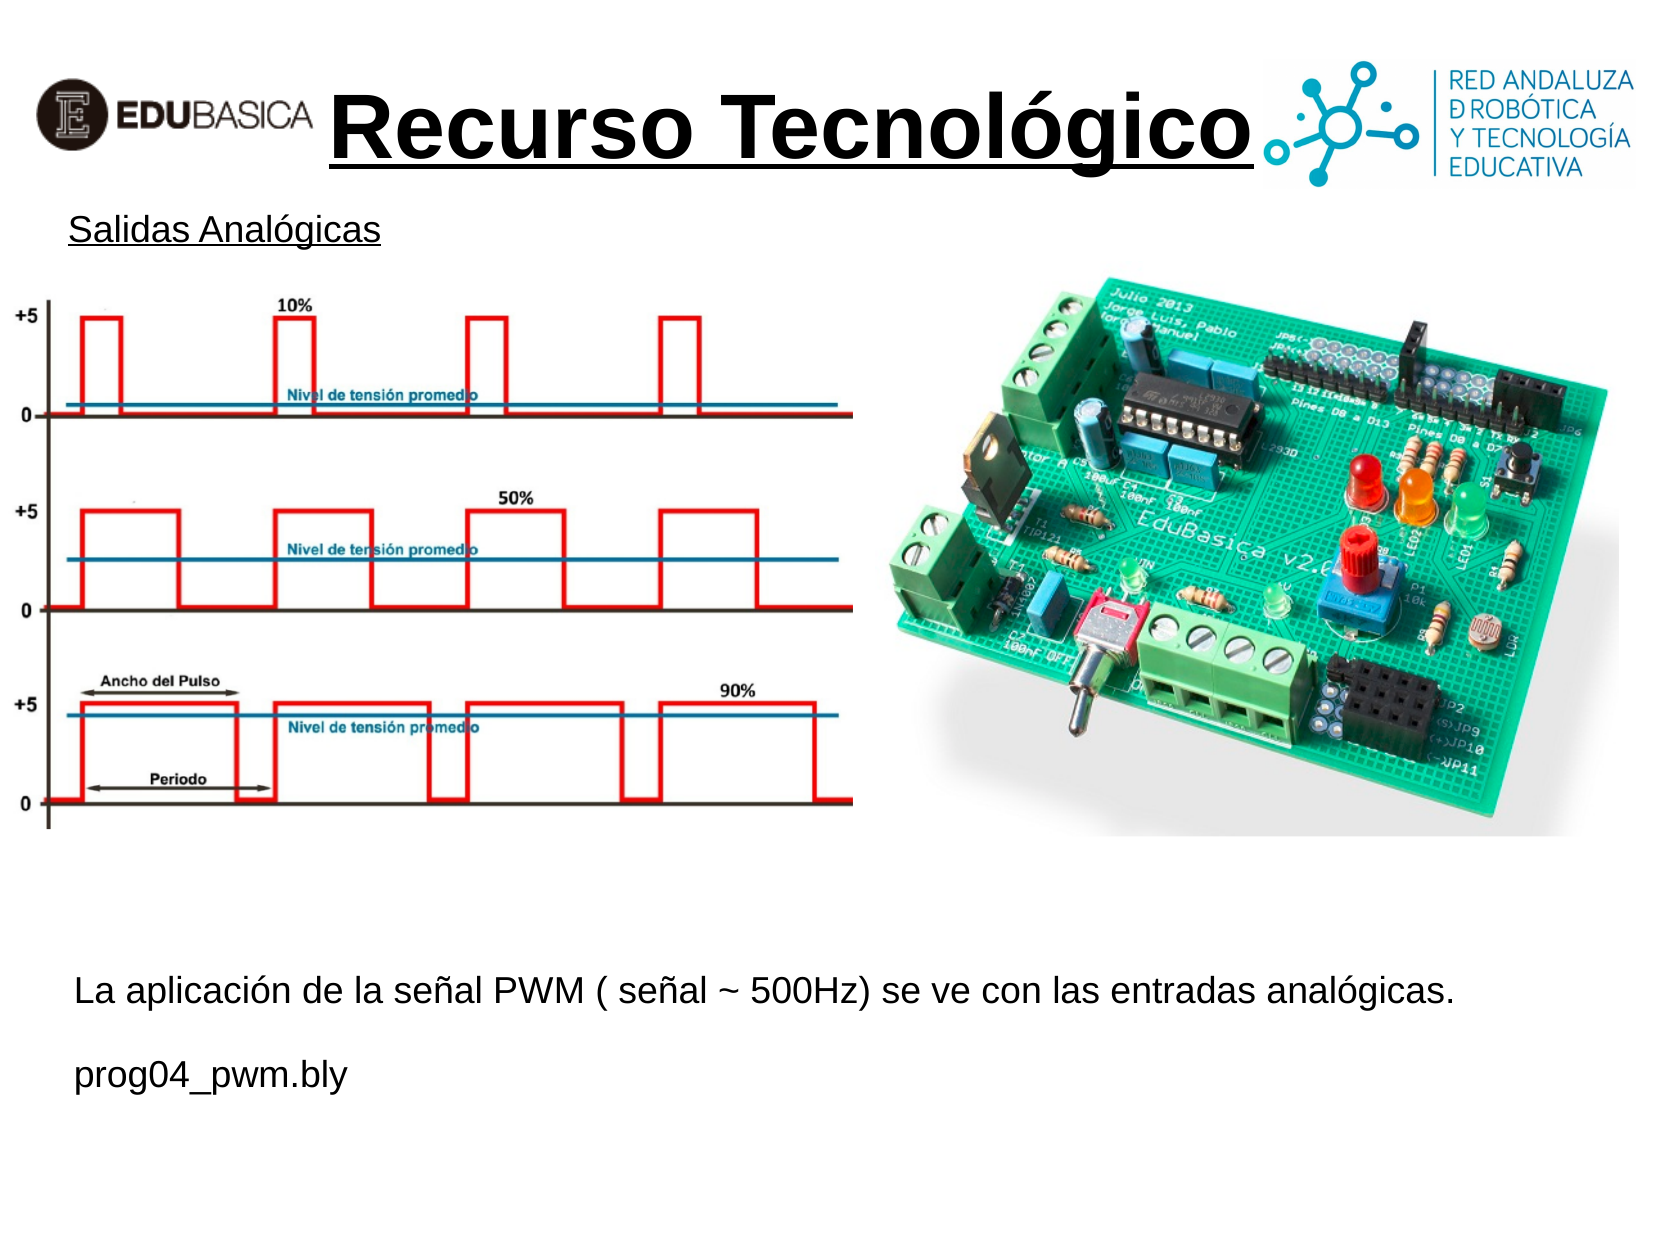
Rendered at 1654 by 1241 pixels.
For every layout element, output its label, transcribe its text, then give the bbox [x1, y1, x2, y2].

title Recurso Tecnológico [47, 23, 1536, 231]
picture [35, 77, 316, 154]
picture [1263, 59, 1636, 190]
picture [8, 292, 874, 833]
picture [875, 261, 1619, 839]
text_box La aplicación de la señal PWM ( señal ~ 500Hz) se ve con las entradas analógicas. prog04_pwm.bly [59, 962, 1501, 1104]
text_box Salidas Analógicas [53, 200, 397, 258]
